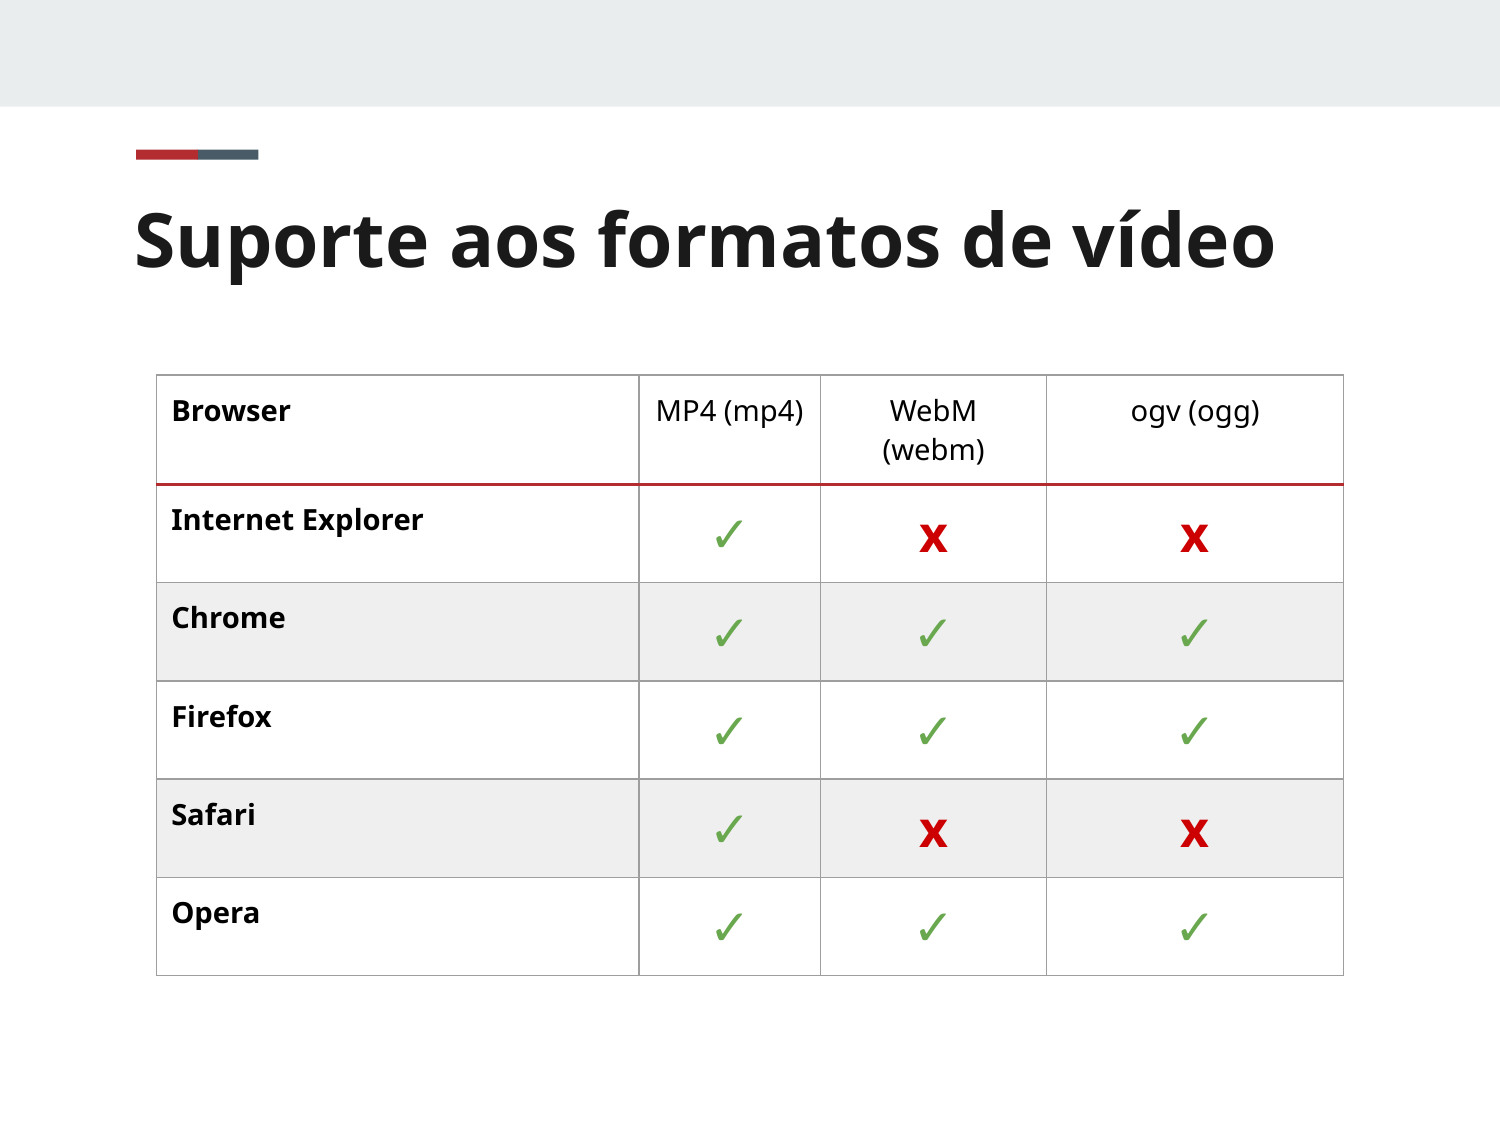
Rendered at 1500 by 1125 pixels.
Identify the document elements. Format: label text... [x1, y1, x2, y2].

table_cell ✓ [640, 780, 820, 877]
table_cell Opera [157, 878, 638, 975]
table_cell Firefox [157, 682, 638, 778]
table_cell ✓ [640, 486, 820, 582]
table_cell ✓ [1047, 583, 1343, 680]
table_cell ✓ [640, 682, 820, 778]
table_cell x [821, 780, 1046, 877]
table_cell ✓ [1047, 682, 1343, 778]
title Suporte aos formatos de vídeo [119, 177, 1381, 295]
table_cell ✓ [640, 583, 820, 680]
table_cell Safari [157, 780, 638, 877]
table_cell ✓ [821, 682, 1046, 778]
table_cell ✓ [821, 583, 1046, 680]
table_cell x [1047, 486, 1343, 582]
table_cell x [1047, 780, 1343, 877]
table_cell Internet Explorer [157, 486, 638, 582]
table_header Browser [157, 376, 638, 483]
table_header WebM (webm) [821, 376, 1046, 483]
table_cell x [821, 486, 1046, 582]
table_cell ✓ [821, 878, 1046, 975]
table_cell ✓ [1047, 878, 1343, 975]
table_header MP4 (mp4) [640, 376, 820, 483]
table_cell Chrome [157, 583, 638, 680]
table_cell ✓ [640, 878, 820, 975]
table_header ogv (ogg) [1047, 376, 1343, 483]
